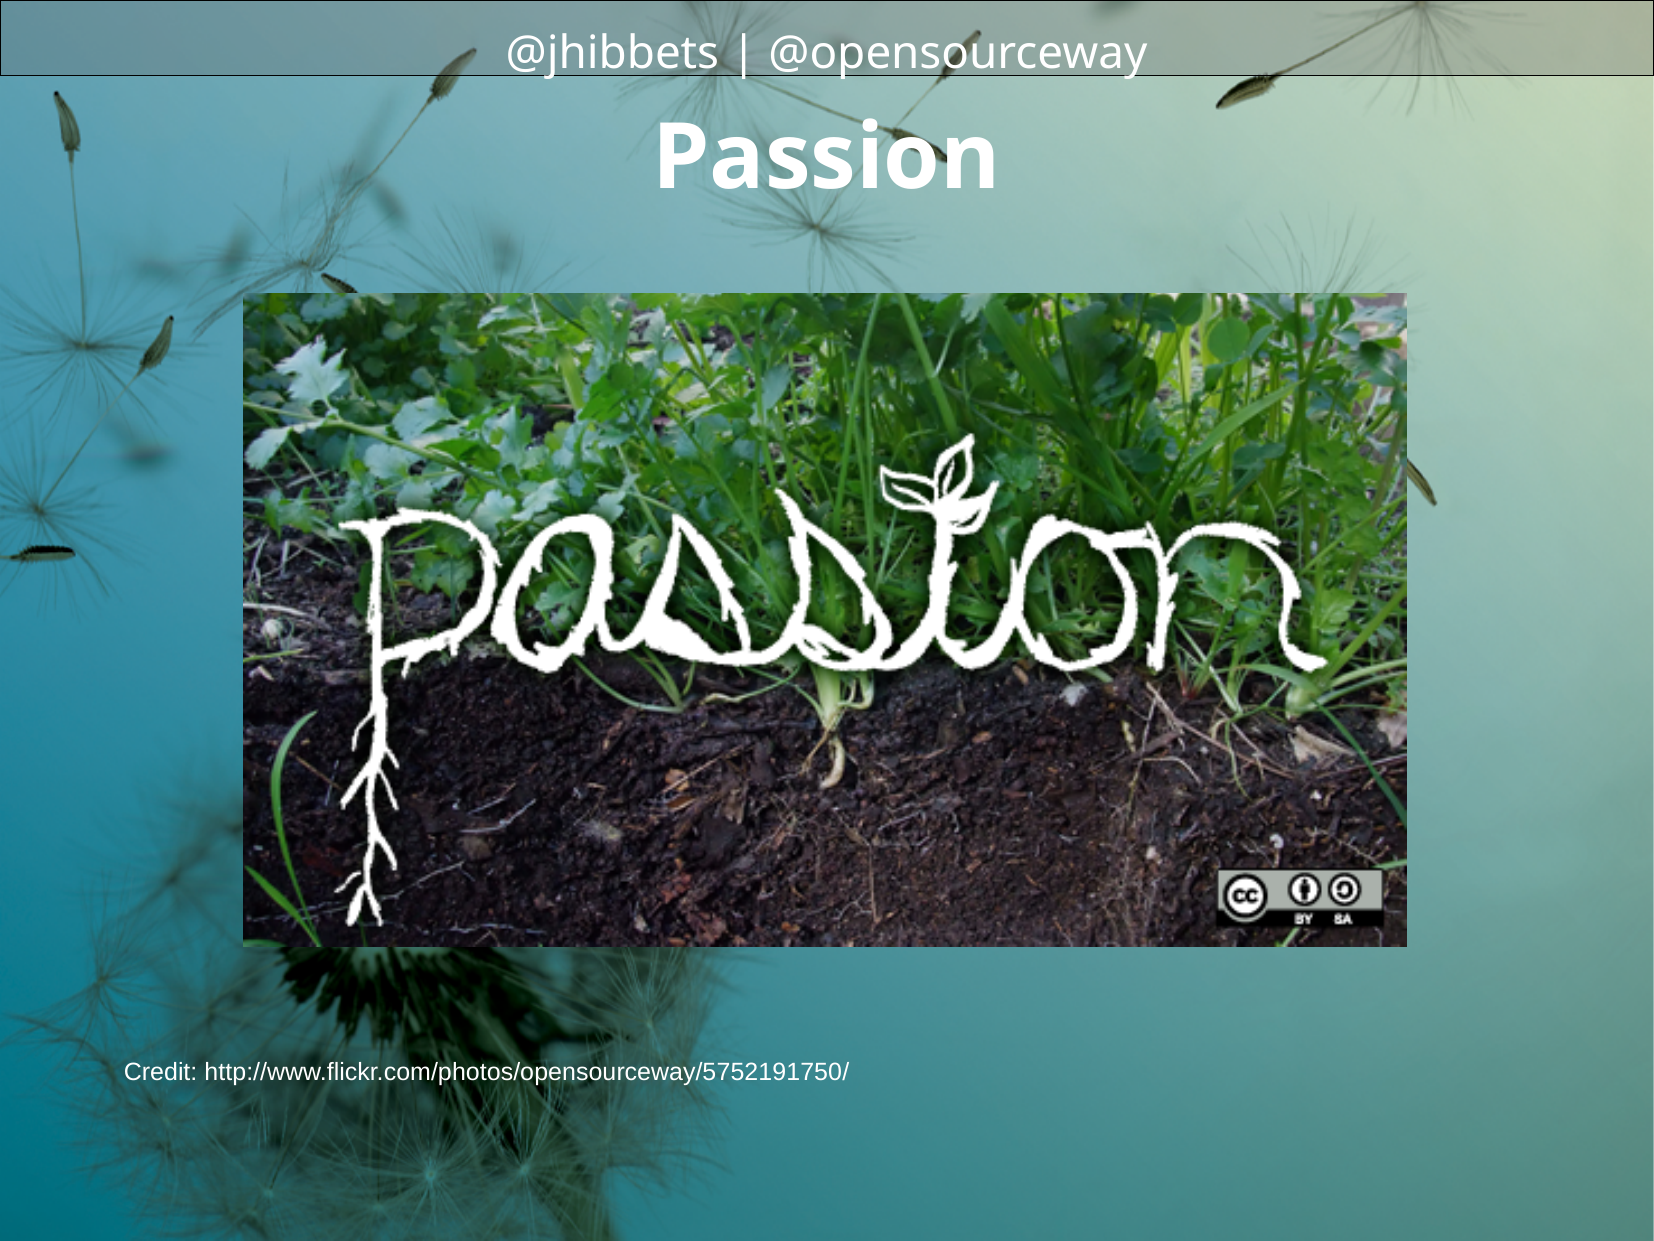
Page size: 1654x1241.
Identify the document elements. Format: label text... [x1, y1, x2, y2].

title Passion [82, 49, 1571, 257]
picture [0, 76, 1654, 1241]
text_box Credit: http://www.flickr.com/photos/opensourceway/5752191750/ [109, 1050, 915, 1091]
